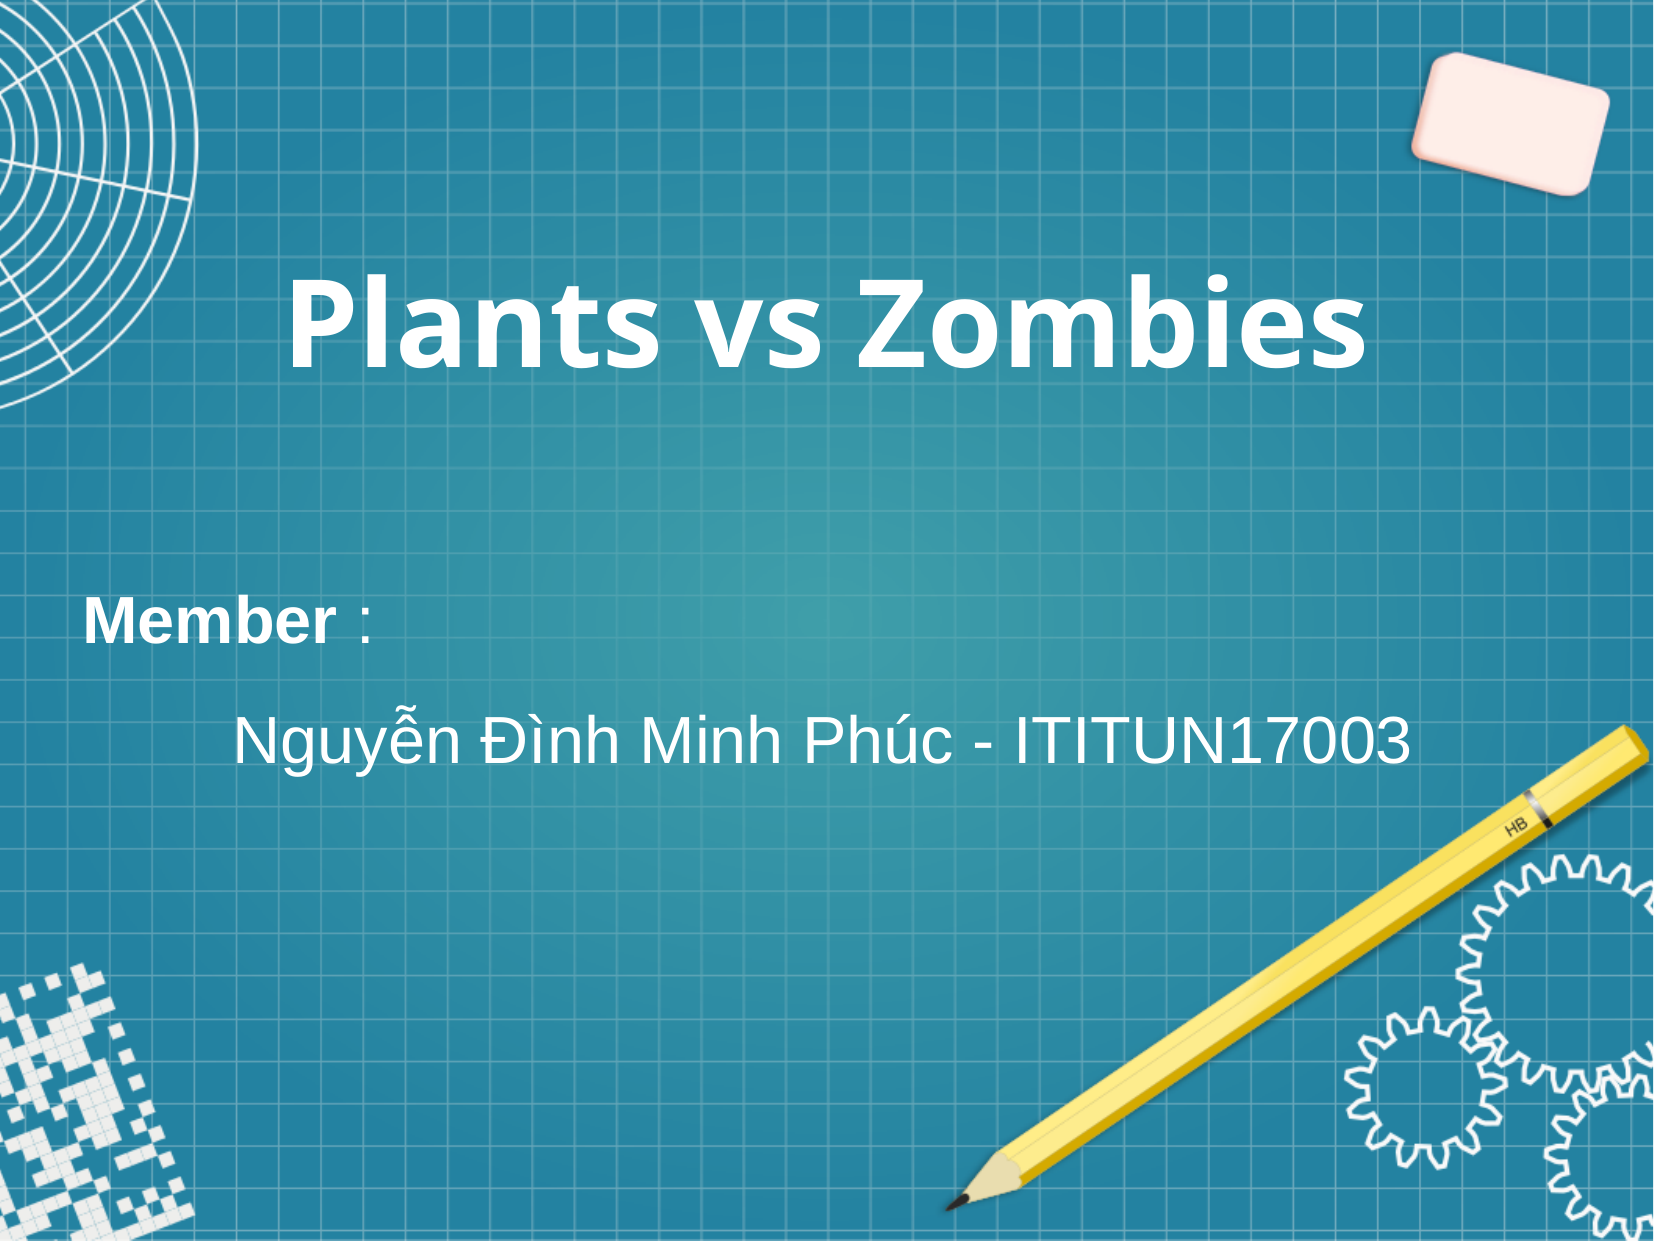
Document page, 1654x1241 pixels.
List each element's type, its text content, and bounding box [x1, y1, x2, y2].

title Plants vs Zombies [82, 177, 1571, 435]
subtitle Member : Nguyễn Đình Minh Phúc - ITITUN17003 [82, 435, 1571, 1038]
